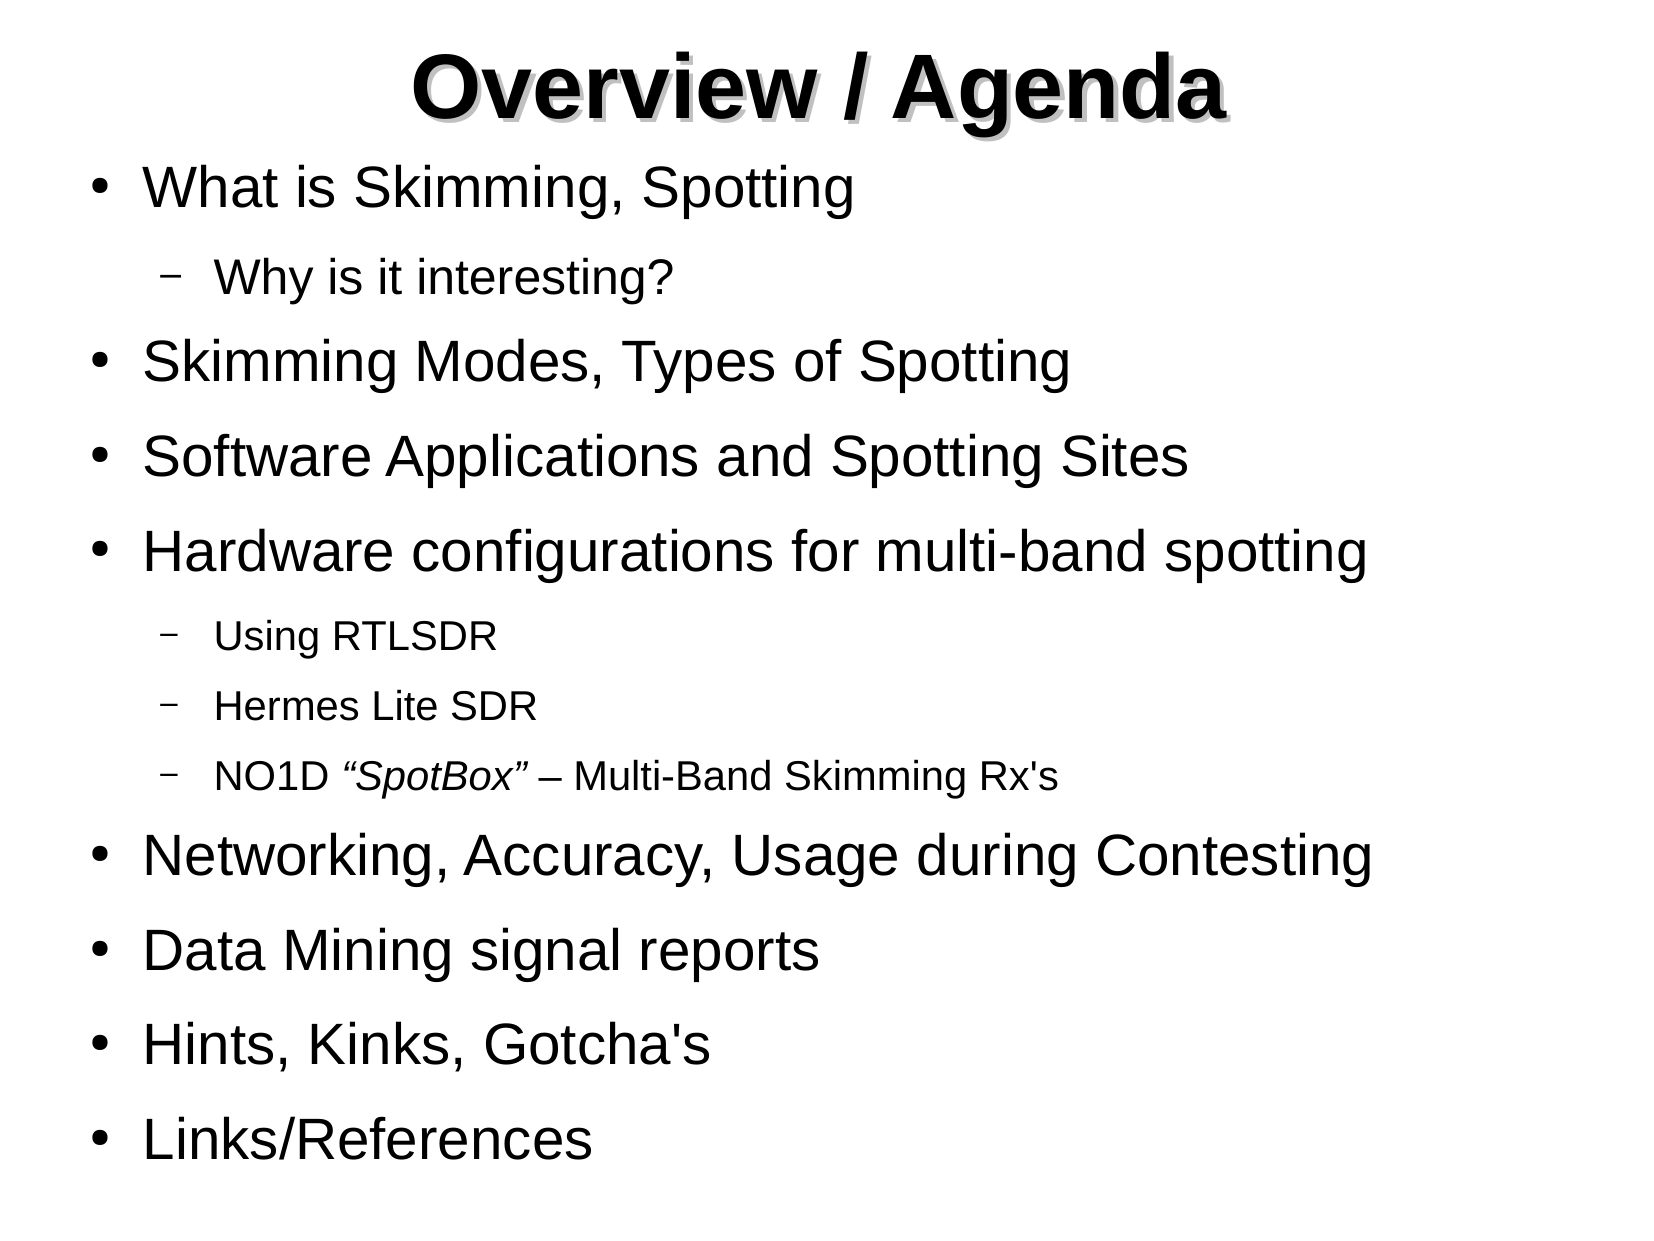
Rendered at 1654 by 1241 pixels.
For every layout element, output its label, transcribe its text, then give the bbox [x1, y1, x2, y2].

list What is Skimming, Spotting Why is it interesting? Skimming Modes, Types of Spotting Software Applications and Spotting Sites Hardware configurations for multi-band spotting Using RTLSDR Hermes Lite SDR NO1D “SpotBox” – Multi-Band Skimming Rx's Networking, Accuracy, Usage during Contesting Data Mining signal reports Hints, Kinks, Gotcha's Links/References [71, 155, 1561, 1141]
title Overview / Agenda [75, 23, 1564, 151]
